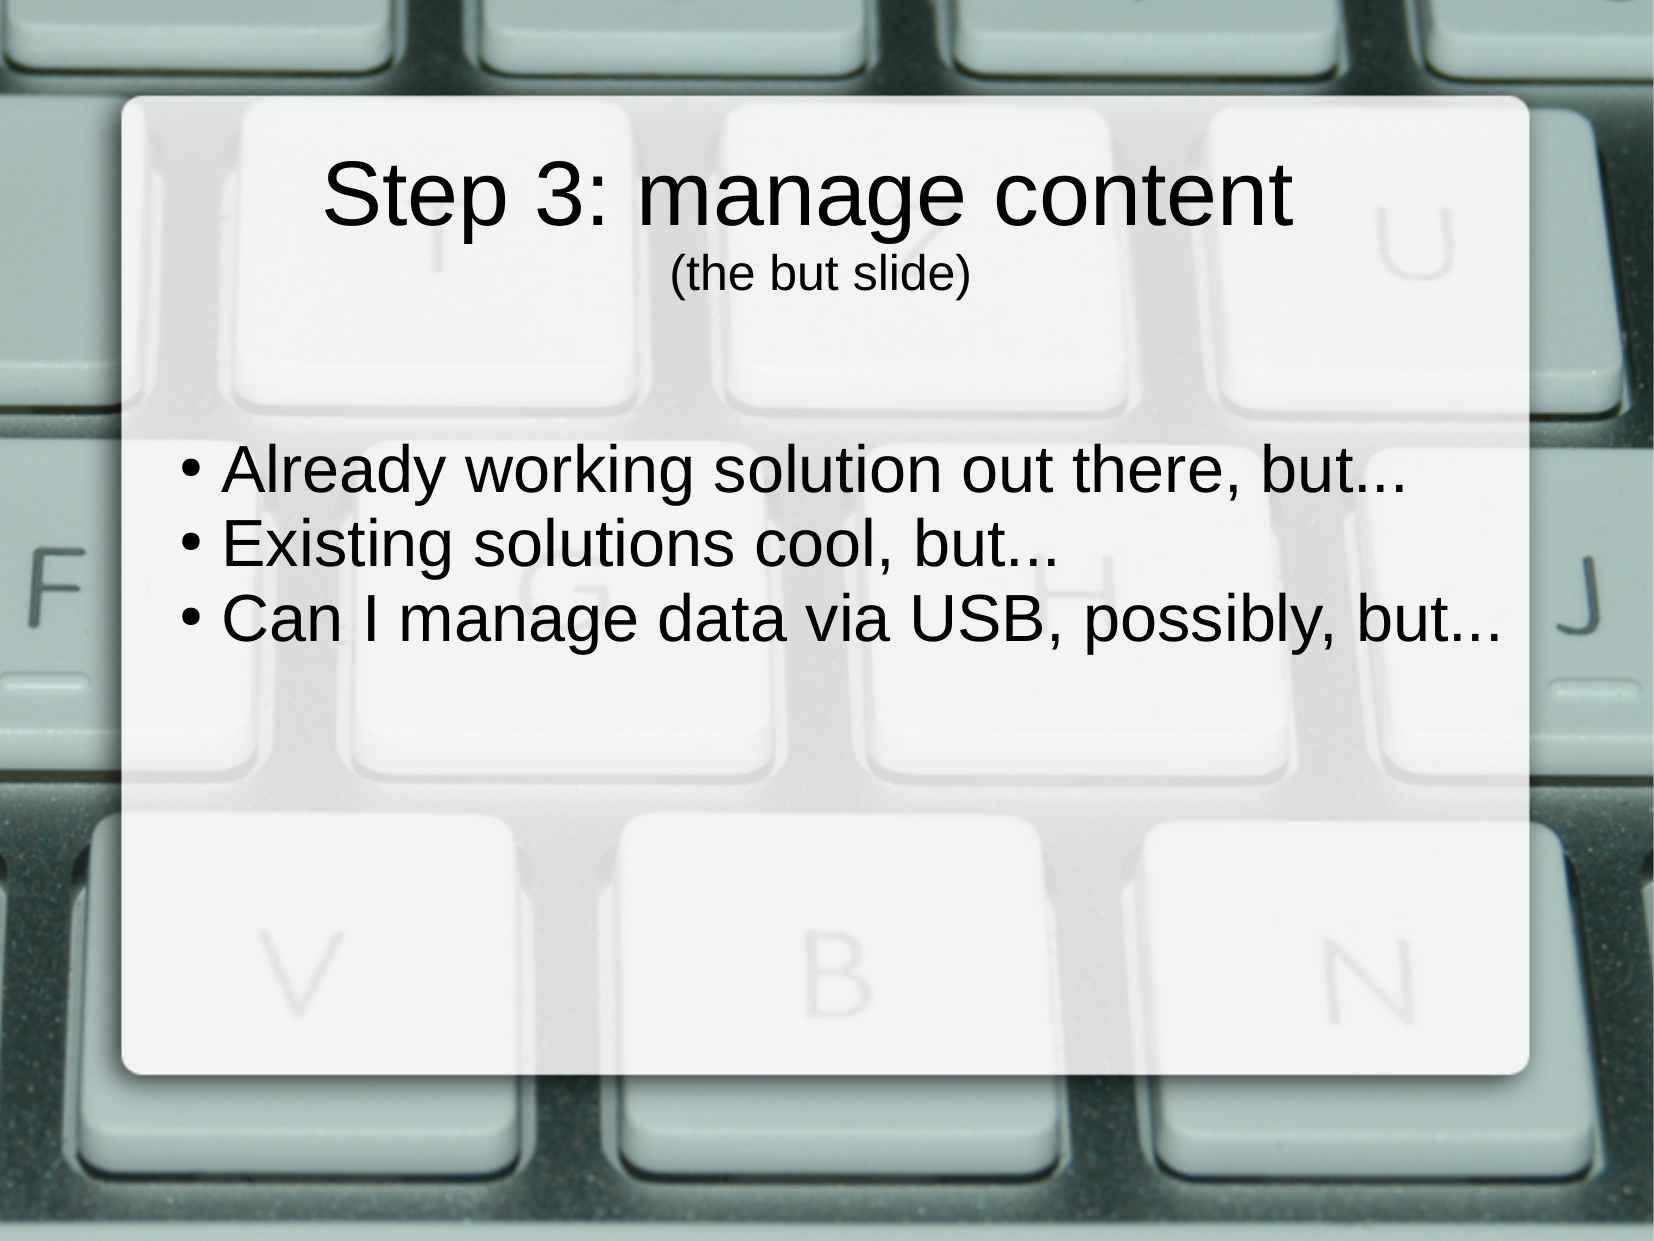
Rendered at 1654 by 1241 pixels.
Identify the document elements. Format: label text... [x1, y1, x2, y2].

picture [0, 0, 1654, 1241]
subtitle Already working solution out there, but... Existing solutions cool, but... Can I manage data via USB, possibly, but... [179, 337, 1538, 751]
title Step 3: manage content (the but slide) [135, 125, 1506, 318]
